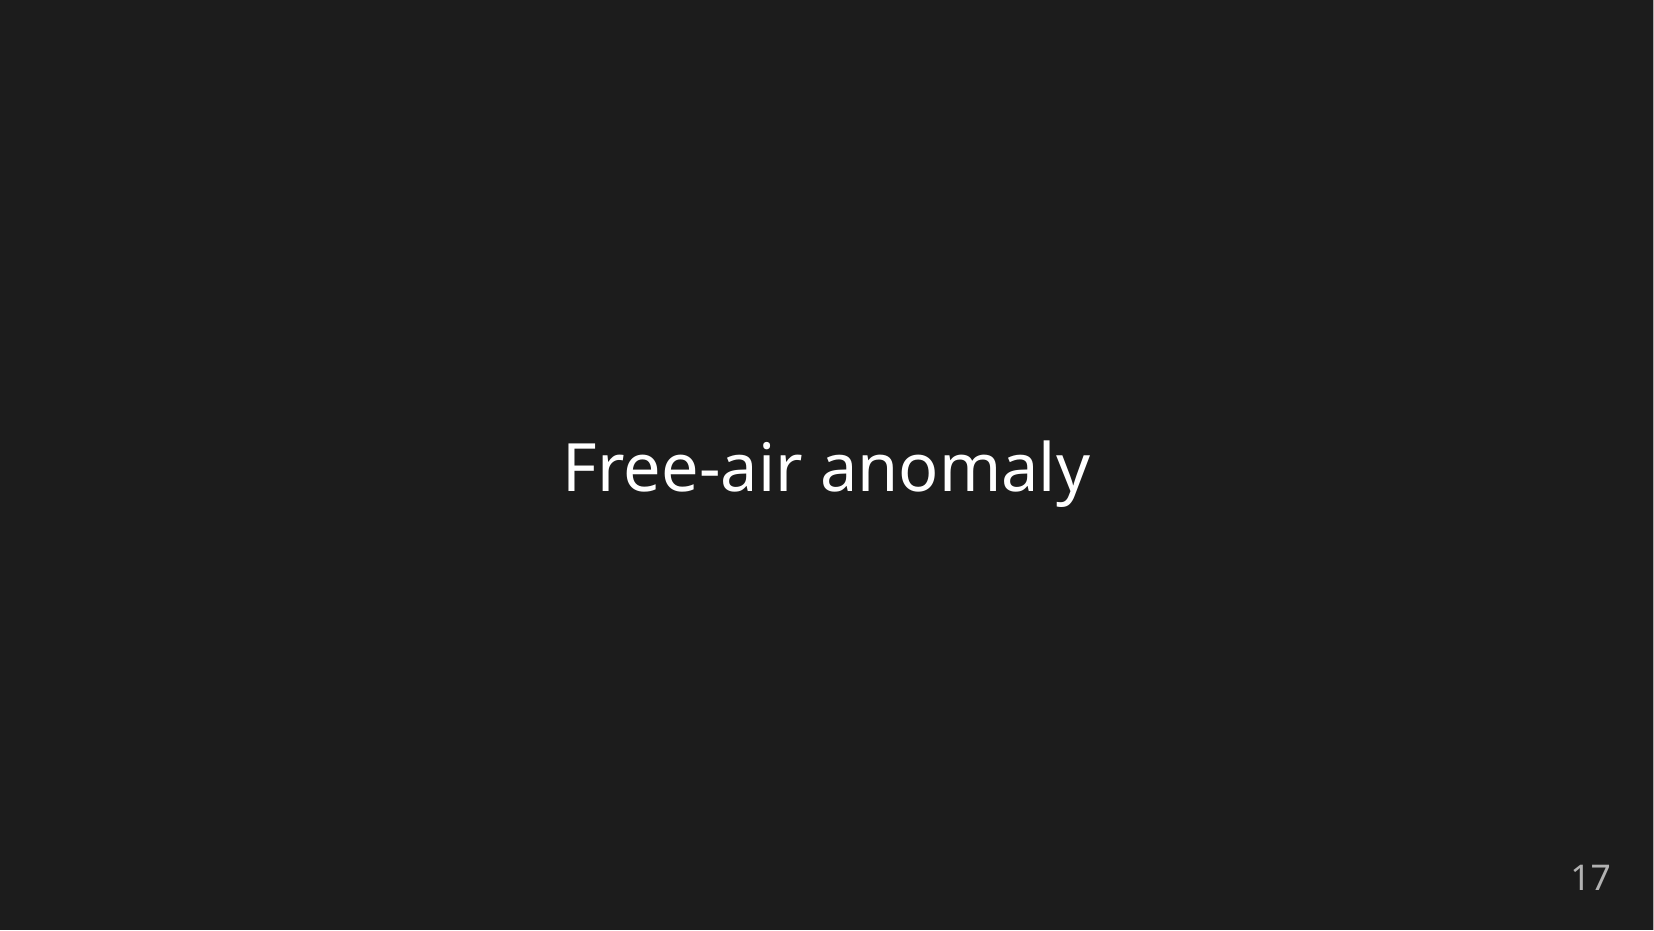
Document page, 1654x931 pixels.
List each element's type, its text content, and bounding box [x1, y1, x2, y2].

text_box <number> [1409, 845, 1626, 916]
subtitle Free-air anomaly [82, 105, 1571, 826]
